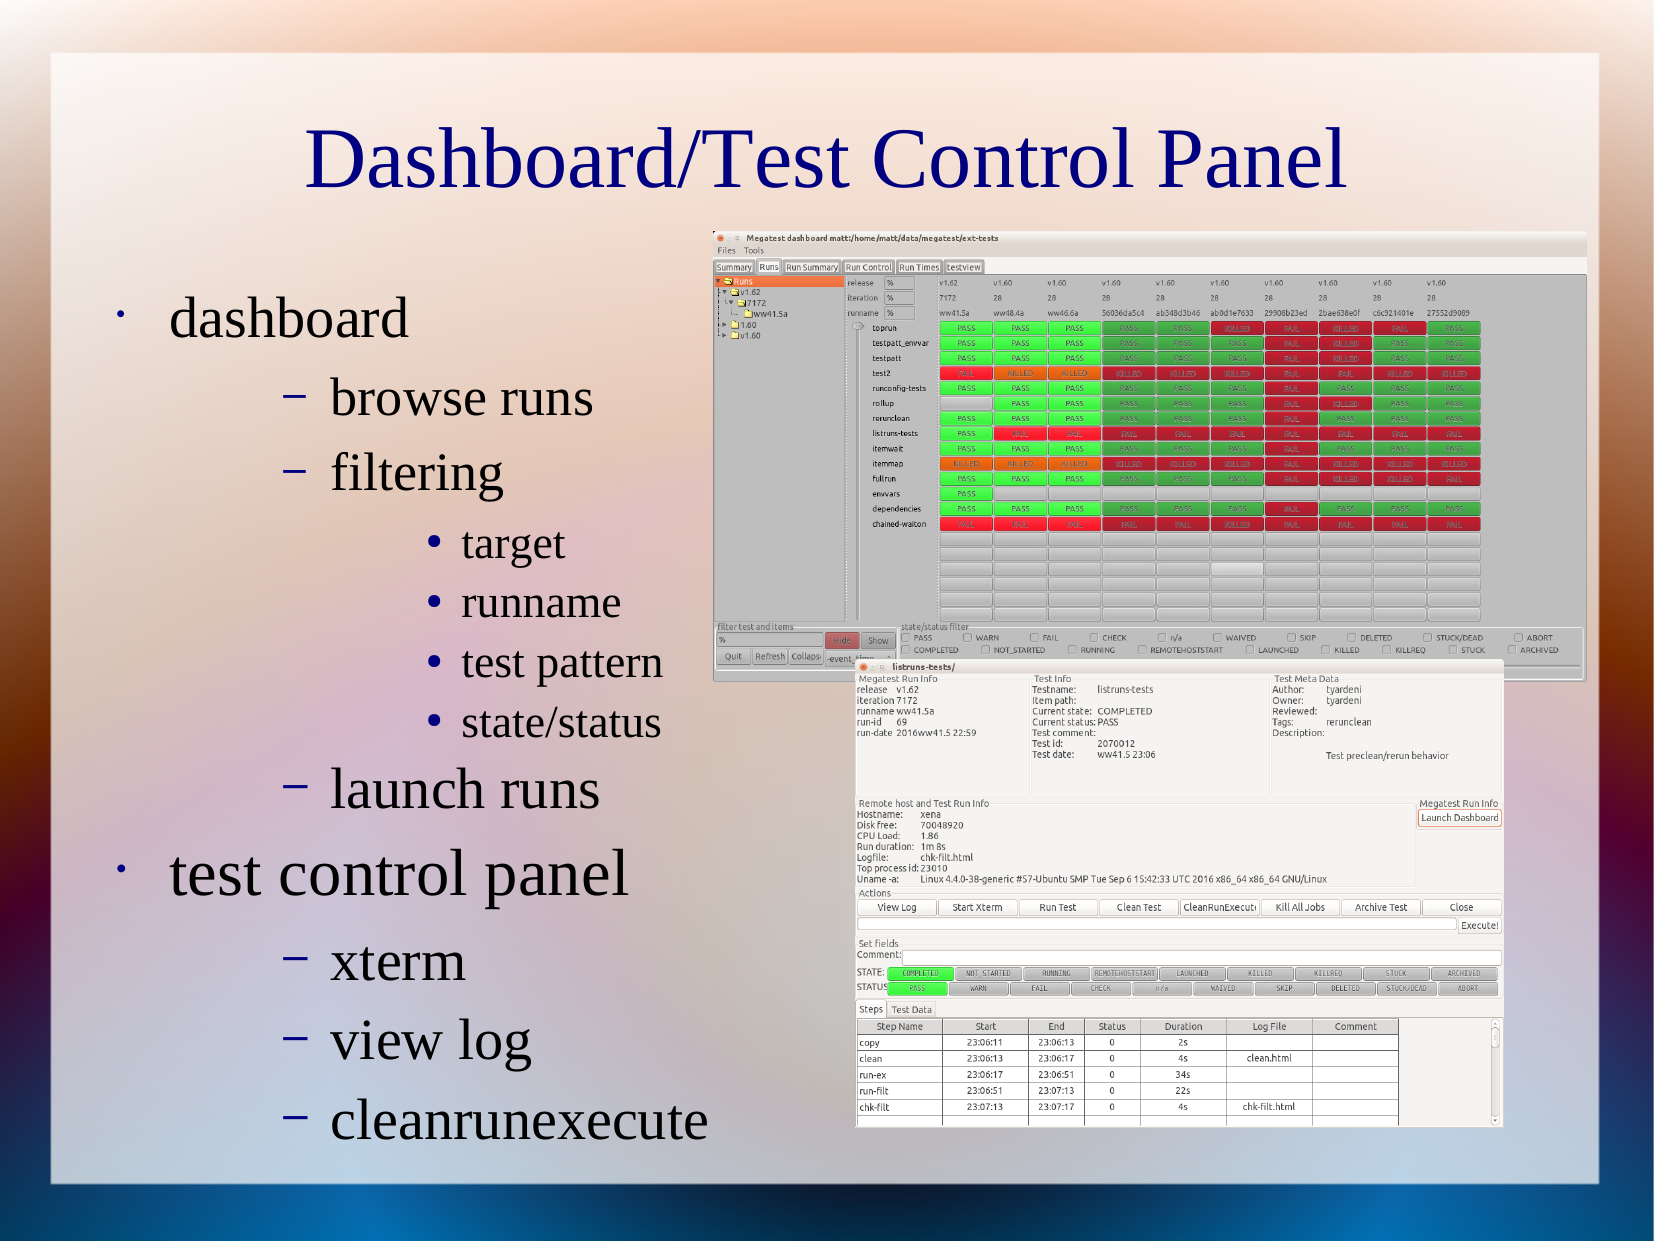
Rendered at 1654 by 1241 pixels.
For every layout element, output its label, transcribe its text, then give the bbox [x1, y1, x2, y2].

list dashboard browse runs filtering target runname test pattern state/status launch runs test control panel xterm view log cleanrunexecute [98, 285, 826, 1152]
picture [0, 0, 1654, 1241]
title Dashboard/Test Control Panel [82, 55, 1571, 263]
